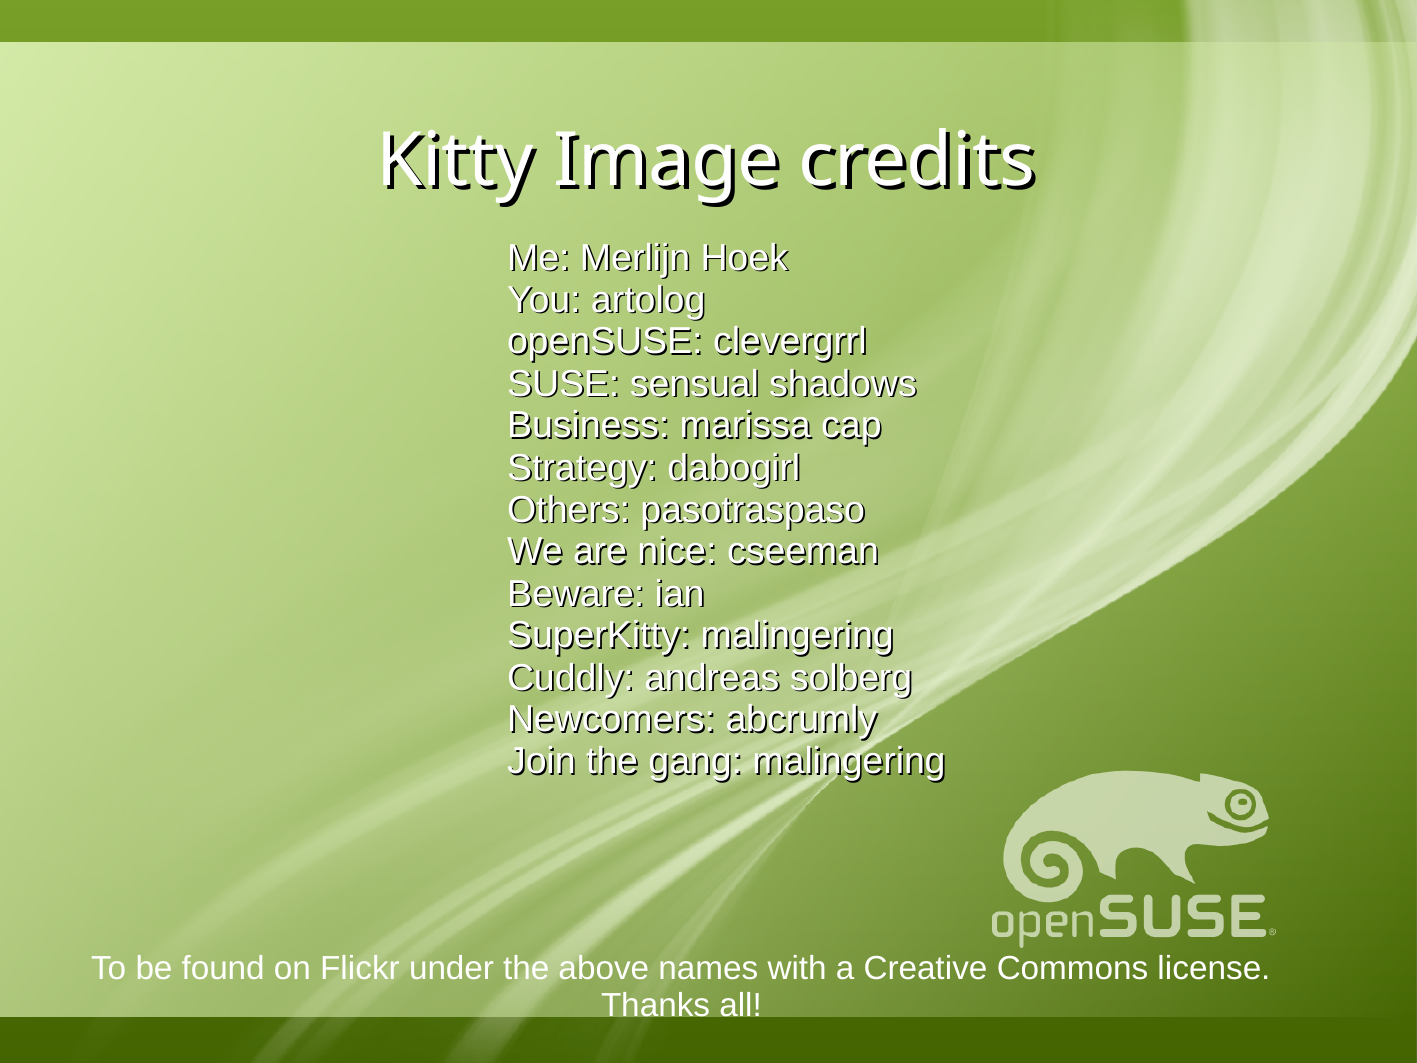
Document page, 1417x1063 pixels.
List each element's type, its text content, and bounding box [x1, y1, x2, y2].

text_box Kitty Image credits [68, 97, 1344, 218]
text_box To be found on Flickr under the above names with a Creative Commons license. Thanks all! [53, 941, 1311, 1031]
text_box Me: Merlijn Hoek You: artolog openSUSE: clevergrrl SUSE: sensual shadows Business: marissa cap Strategy: dabogirl Others: pasotraspaso We are nice: cseeman Beware: ian SuperKitty: malingering Cuddly: andreas solberg Newcomers: abcrumly Join the gang: malingering [492, 228, 1116, 832]
picture [0, 0, 1417, 1063]
